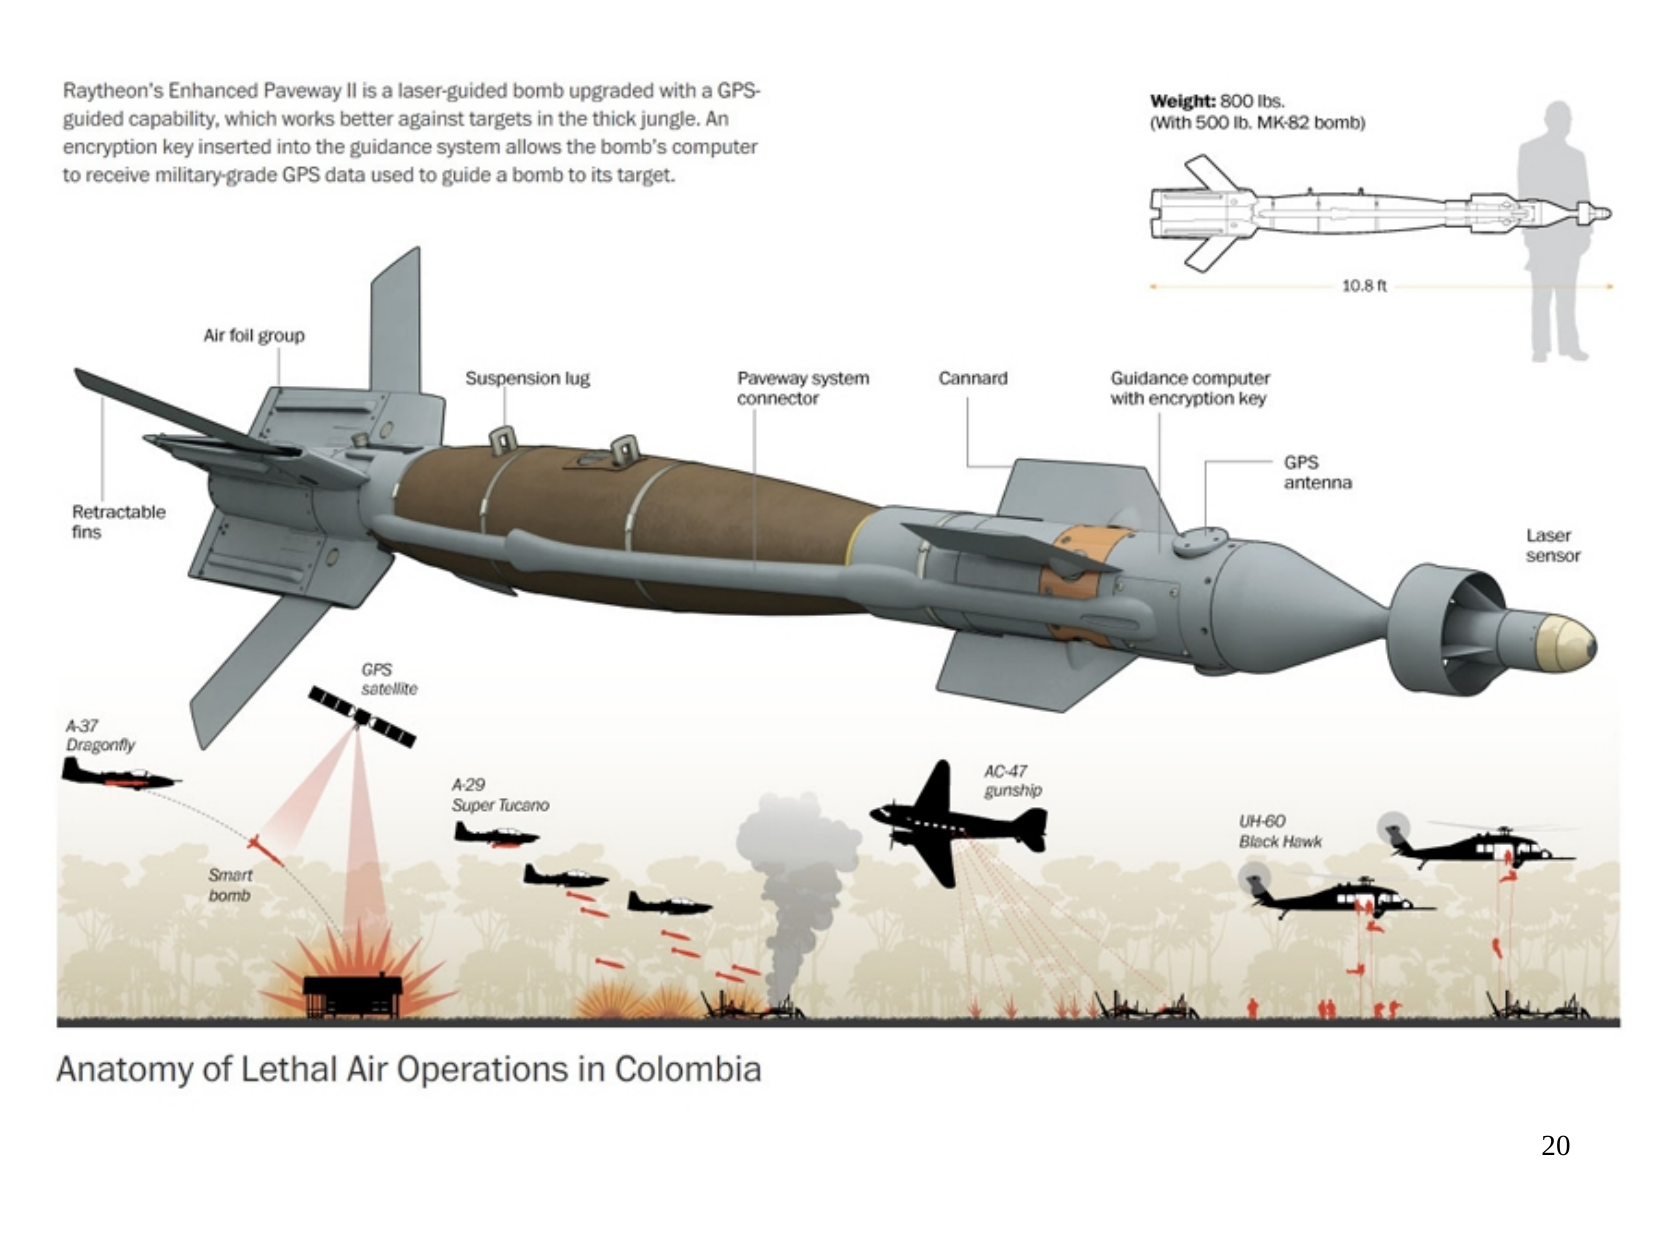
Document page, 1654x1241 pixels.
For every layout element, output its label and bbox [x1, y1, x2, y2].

picture [0, 47, 1654, 1111]
